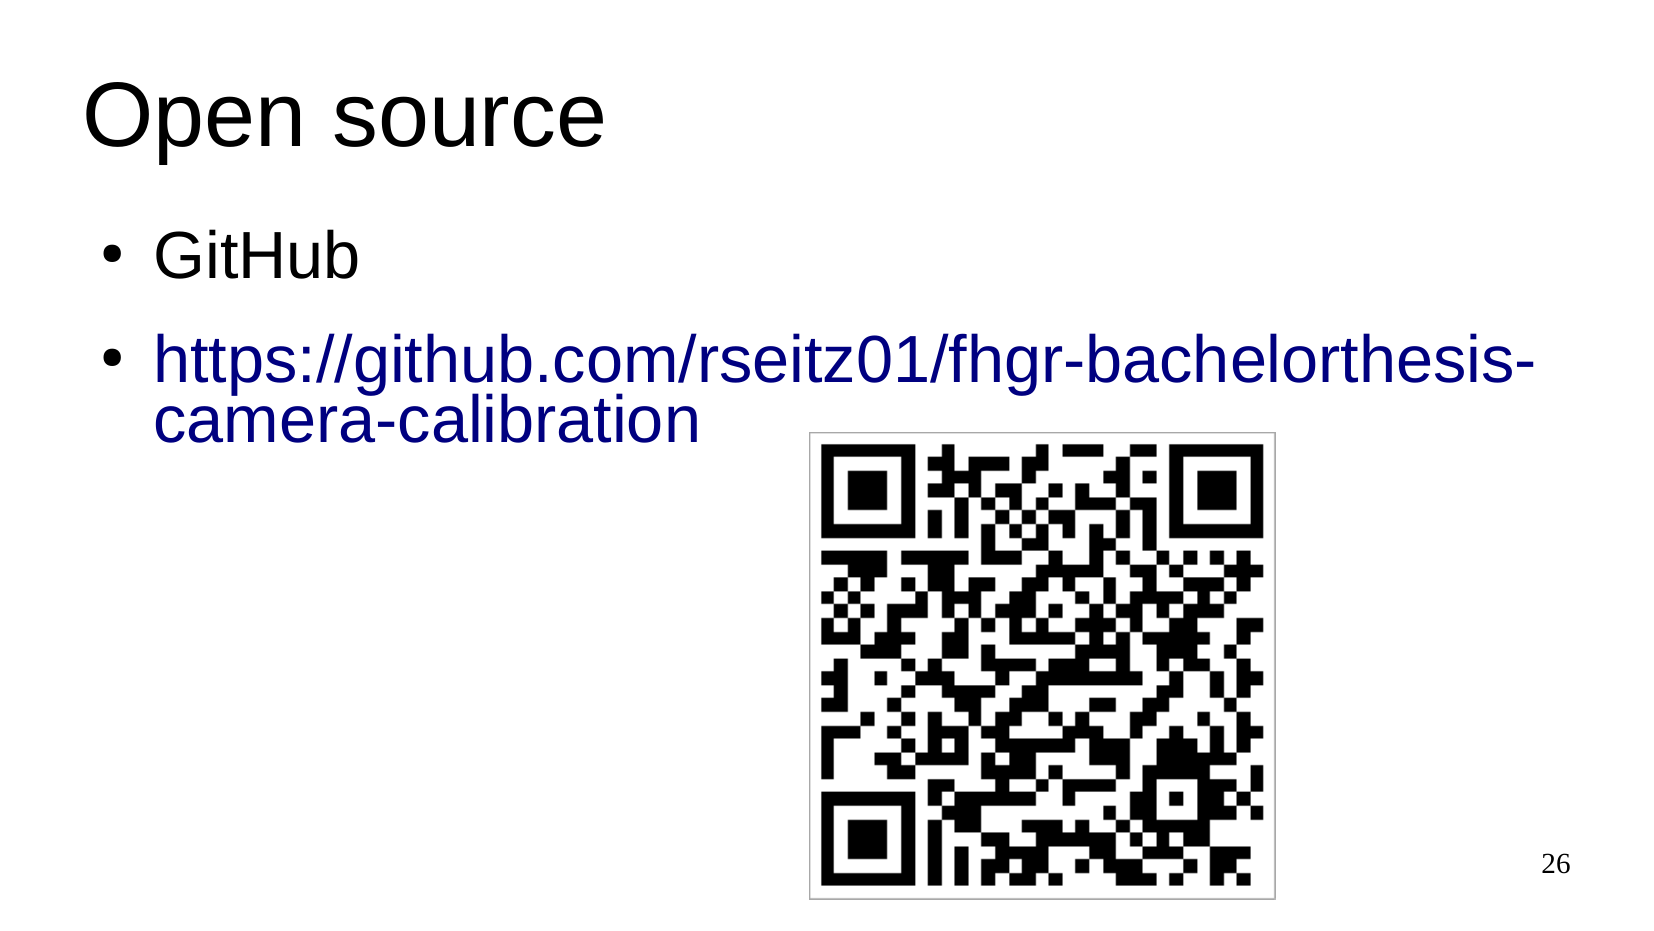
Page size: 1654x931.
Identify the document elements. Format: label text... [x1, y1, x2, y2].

picture [809, 432, 1276, 901]
list GitHub https://github.com/rseitz01/fhgr-bachelorthesis-camera-calibration [82, 217, 1571, 758]
title Open source [82, 37, 1571, 193]
